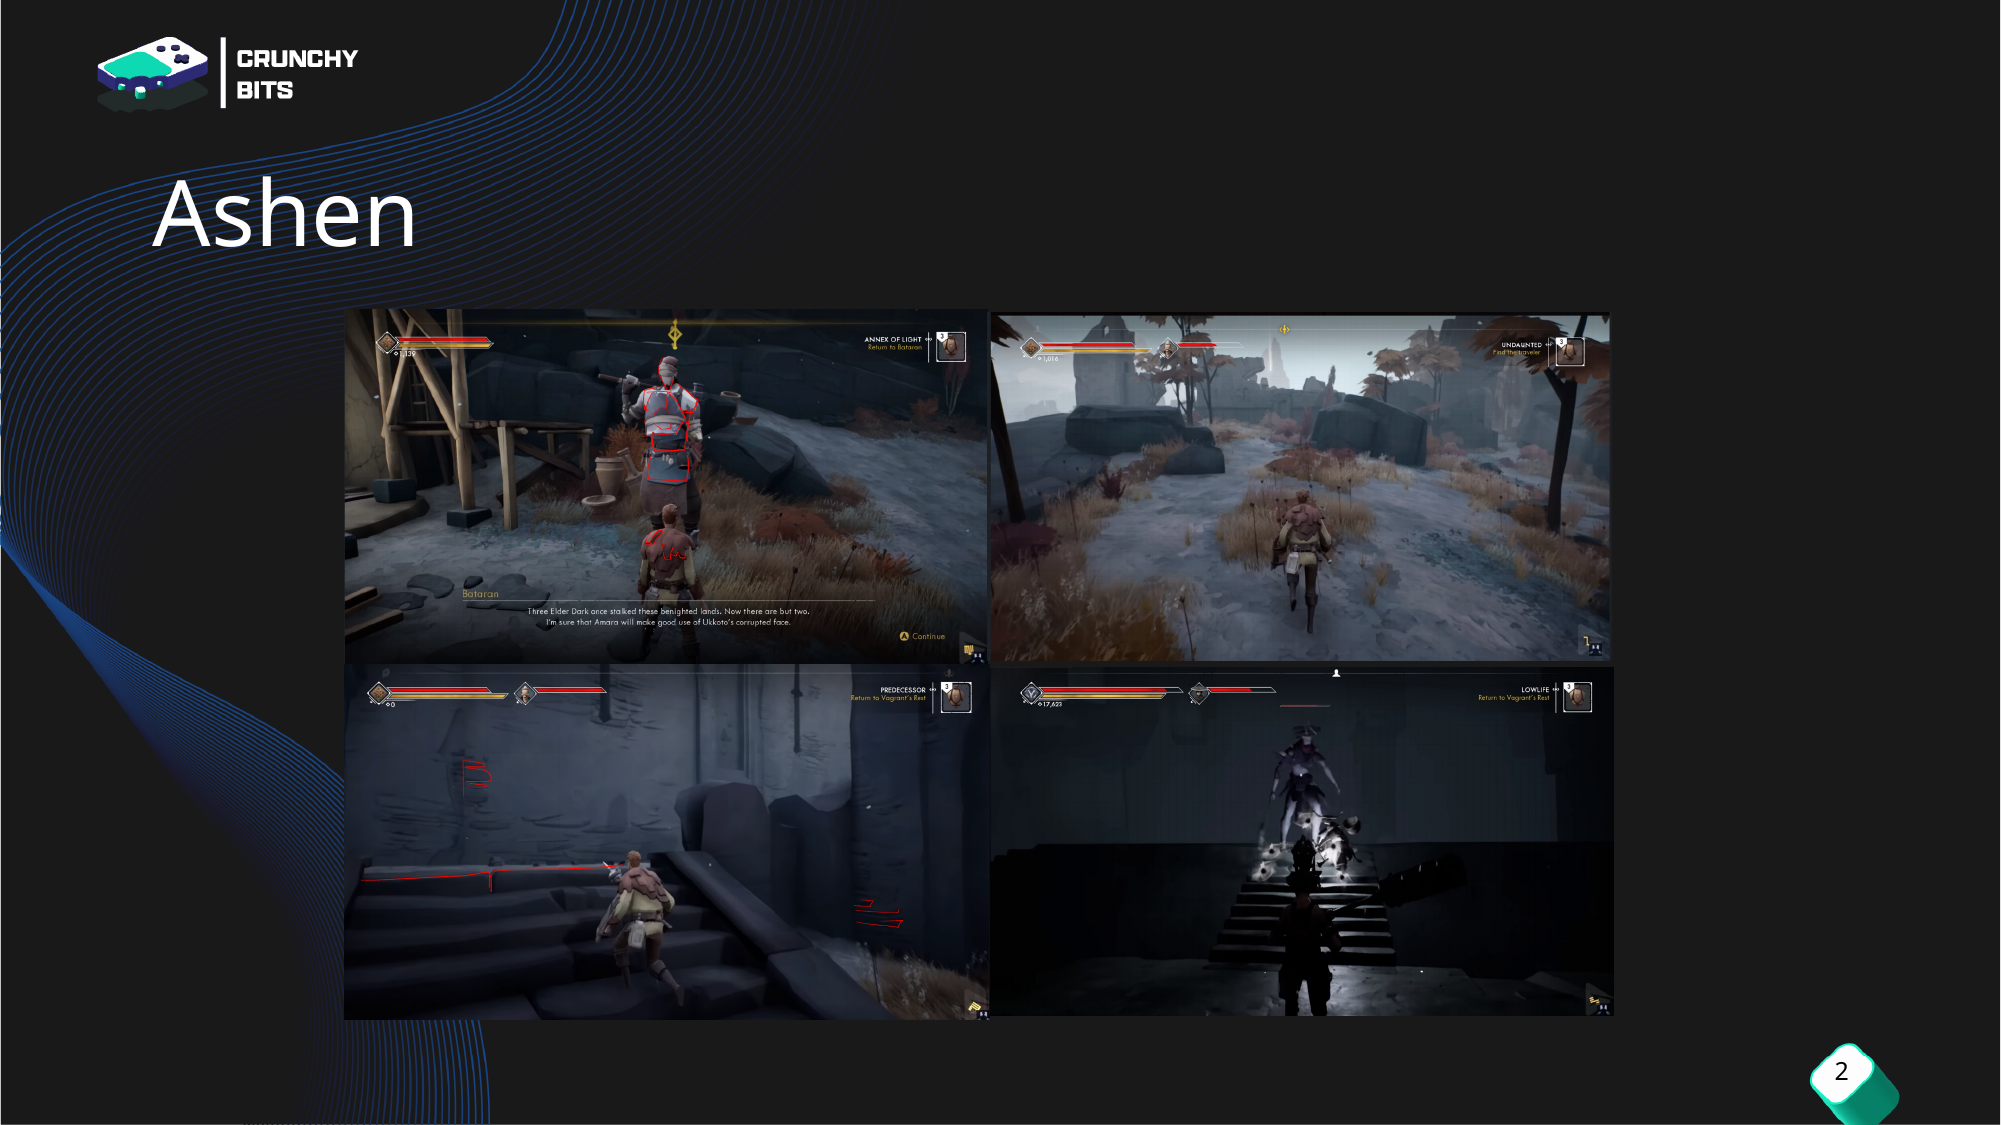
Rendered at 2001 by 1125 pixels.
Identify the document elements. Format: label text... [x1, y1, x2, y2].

title Ashen [137, 124, 1863, 310]
picture [344, 309, 1614, 1020]
text_box [1789, 1042, 1894, 1103]
